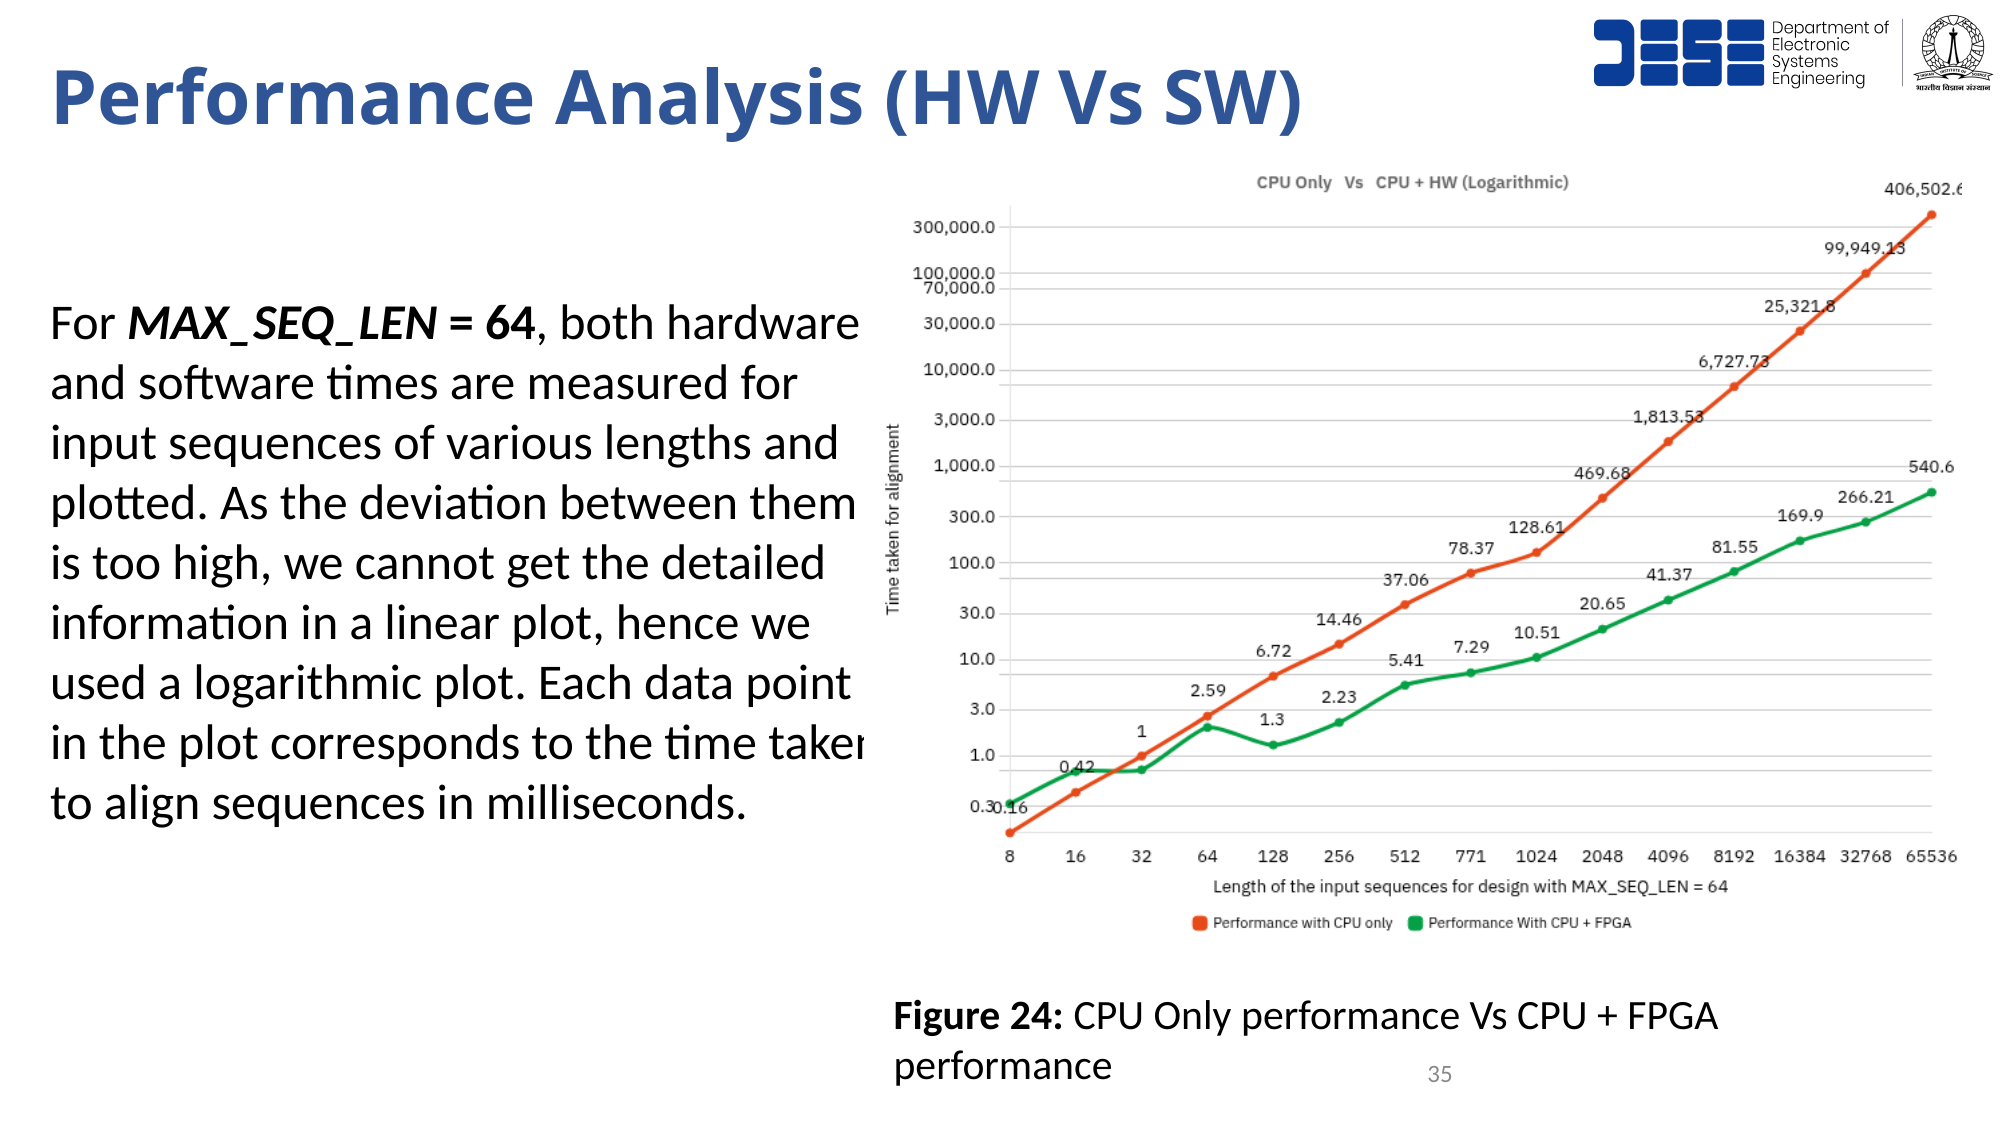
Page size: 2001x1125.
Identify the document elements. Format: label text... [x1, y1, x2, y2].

text_box Figure 24: CPU Only performance Vs CPU + FPGA performance [878, 980, 1963, 1047]
text_box [1412, 1047, 1863, 1103]
picture [864, 166, 1962, 957]
text_box For MAX_SEQ_LEN = 64, both hardware and software times are measured for input sequences of various lengths and plotted. As the deviation between them is too high, we cannot get the detailed information in a linear plot, hence we used a logarithmic plot. Each data point in the plot corresponds to the time taken to align sequences in milliseconds. [34, 281, 864, 843]
title Performance Analysis (HW Vs SW) [35, 28, 1761, 173]
